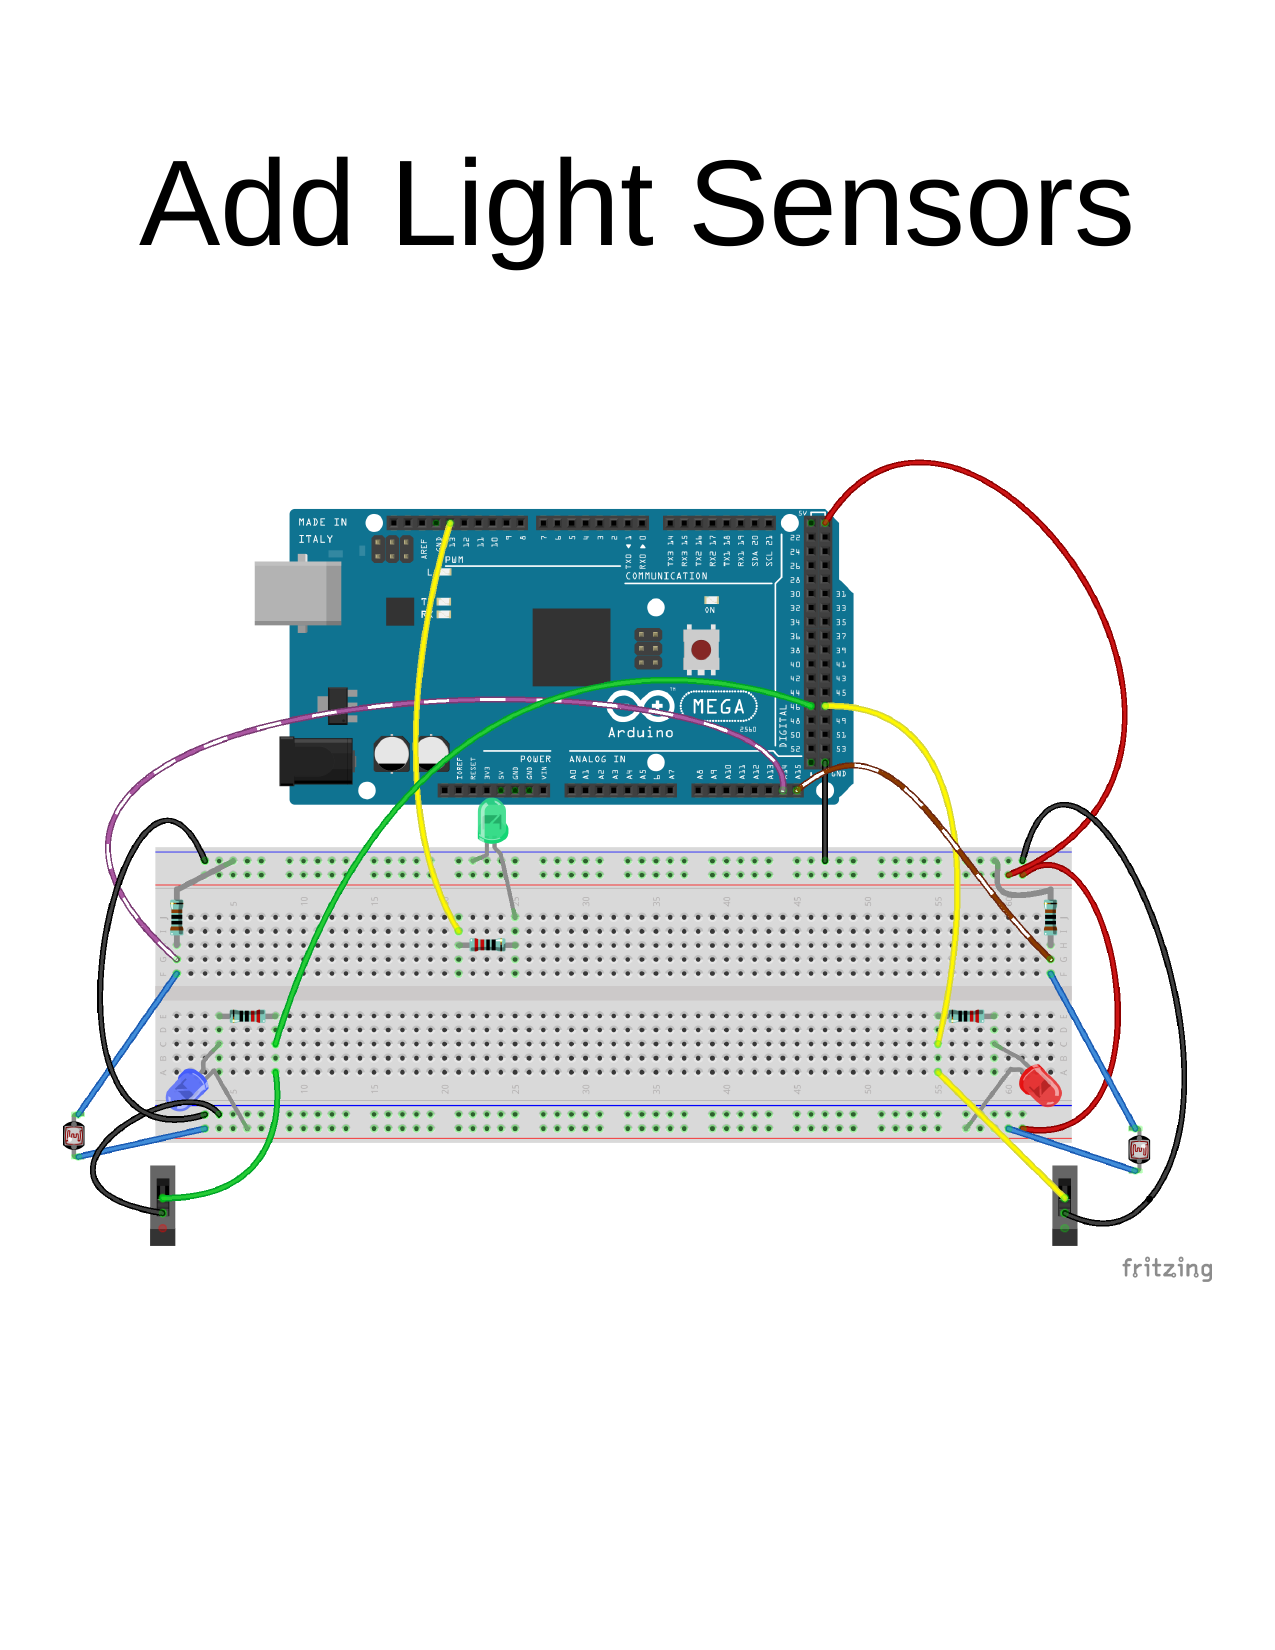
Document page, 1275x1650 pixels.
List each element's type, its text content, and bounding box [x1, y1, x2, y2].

picture [63, 447, 1212, 1282]
title Add Light Sensors [63, 65, 1212, 342]
